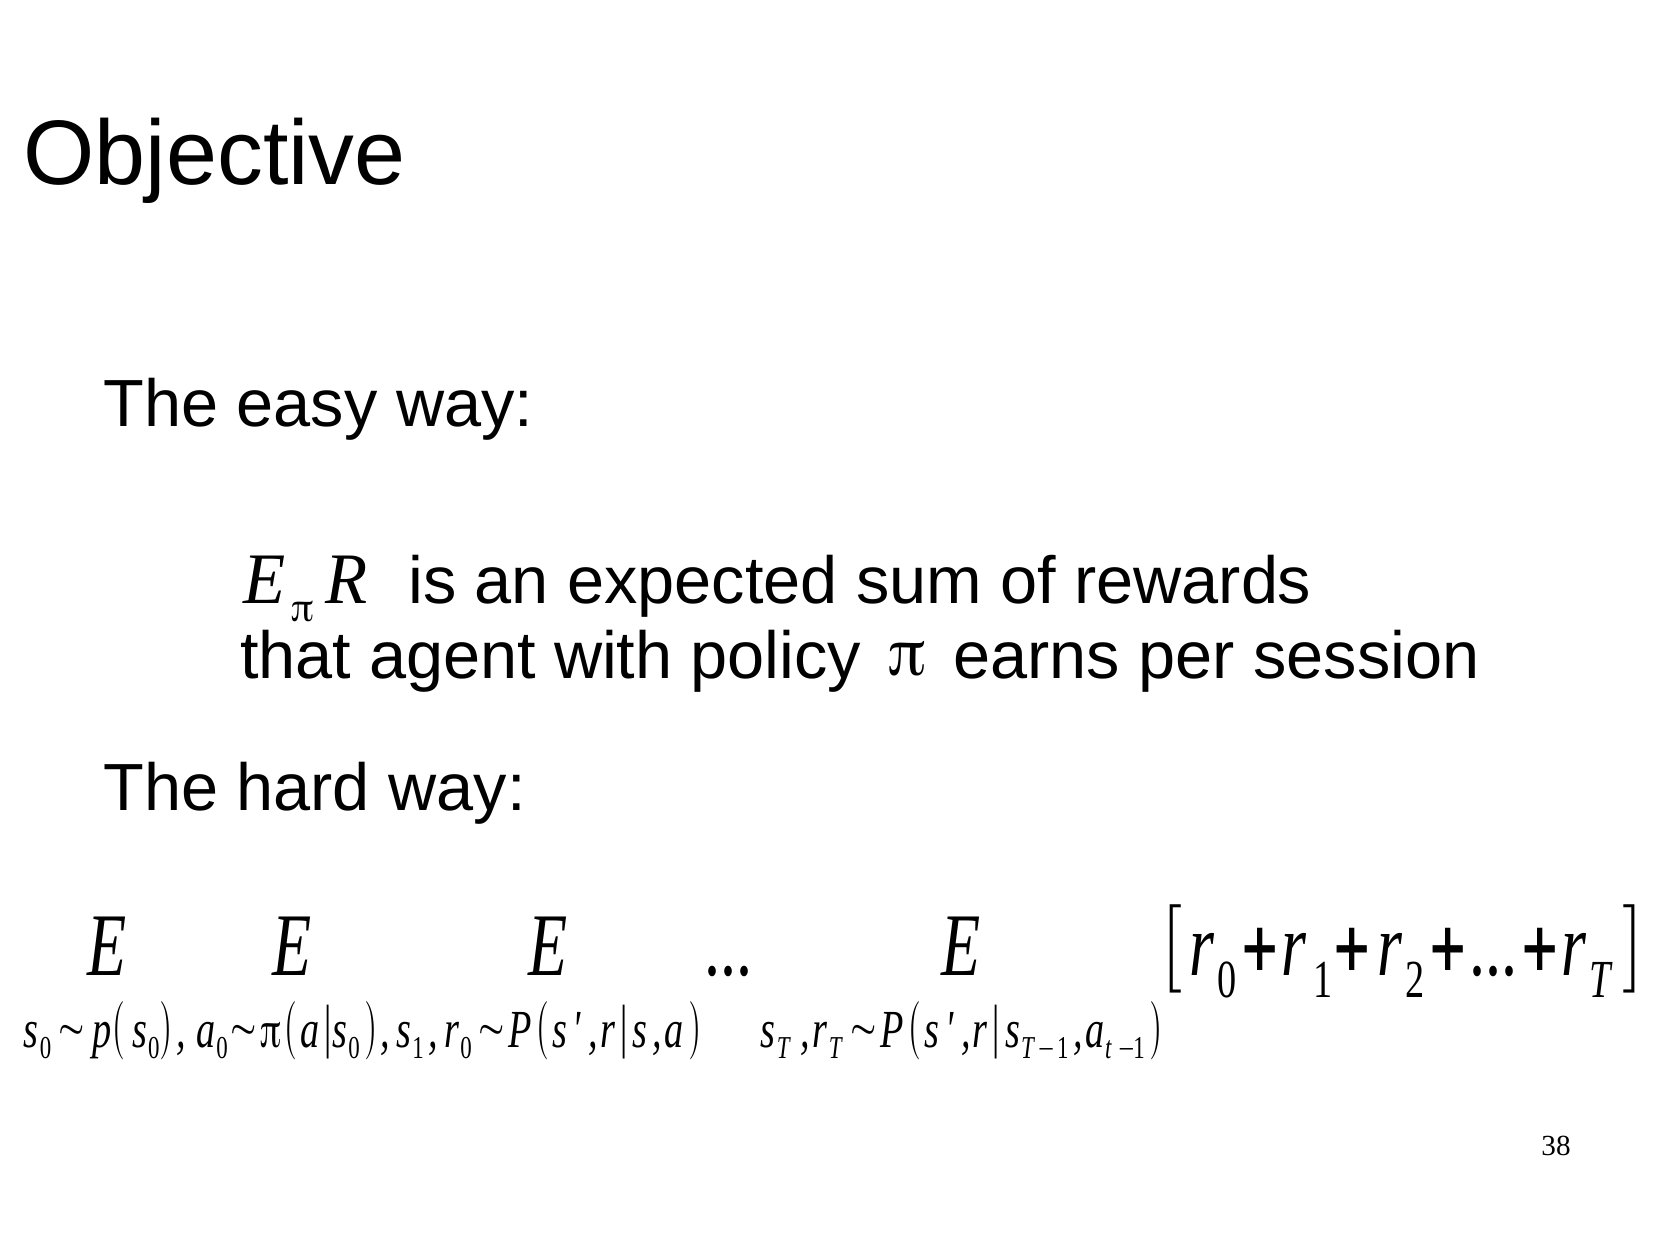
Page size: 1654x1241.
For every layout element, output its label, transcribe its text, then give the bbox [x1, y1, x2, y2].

title Objective [23, 49, 1512, 257]
chart [871, 634, 948, 677]
text_box is an expected sum of rewards that agent with policy earns per session [45, 543, 1606, 736]
text_box The hard way: [32, 750, 535, 840]
chart [222, 540, 386, 622]
chart [7, 896, 1654, 1066]
text_box The easy way: [32, 366, 631, 457]
